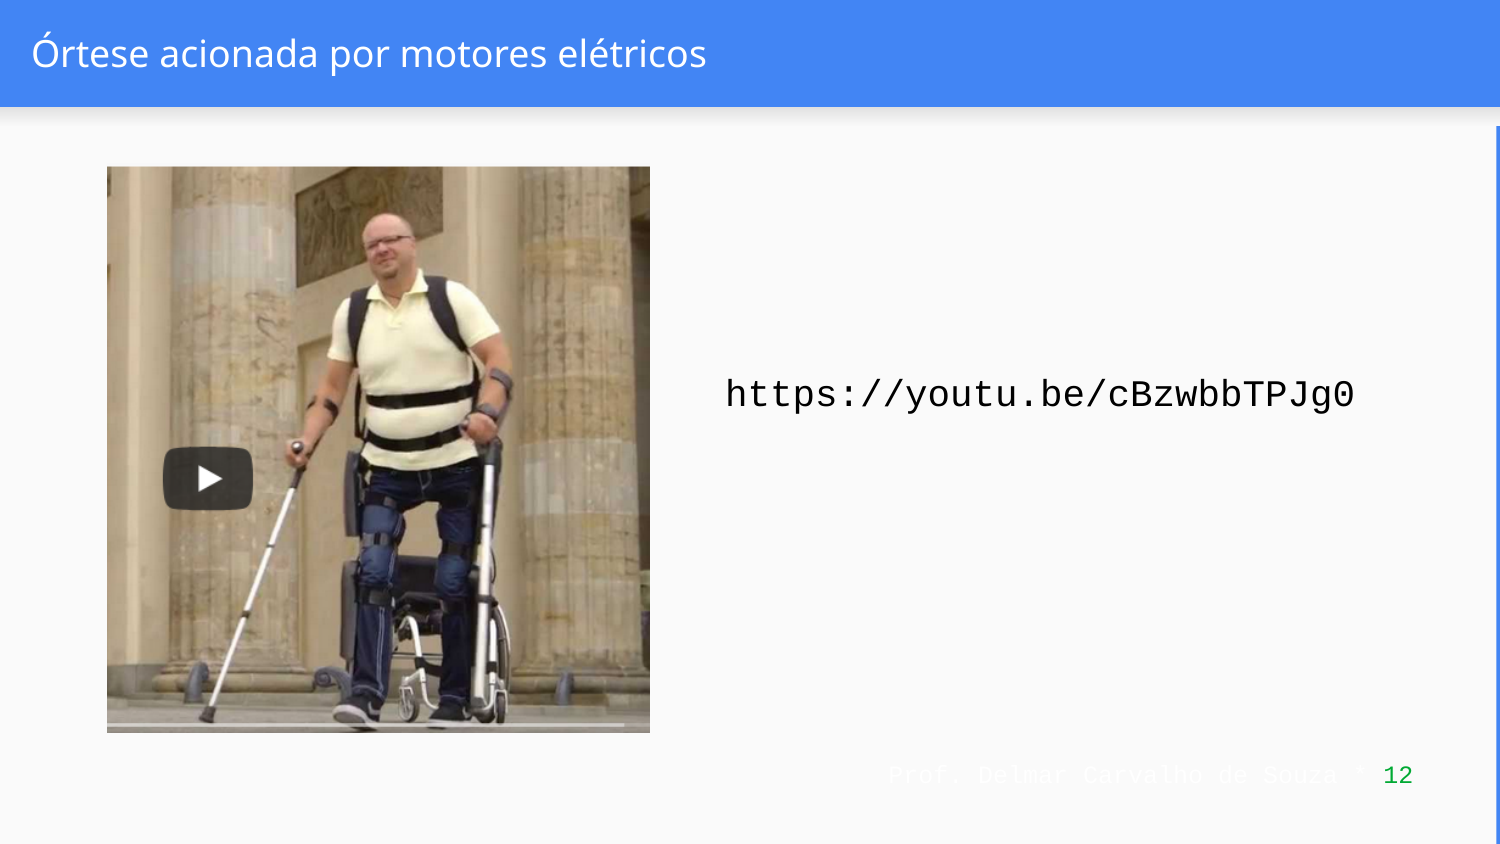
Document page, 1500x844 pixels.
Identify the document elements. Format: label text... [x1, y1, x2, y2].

text_box https://youtu.be/cBzwbbTPJg0 [710, 367, 1371, 426]
picture [107, 163, 650, 733]
title Órtese acionada por motores elétricos [16, 2, 1464, 102]
